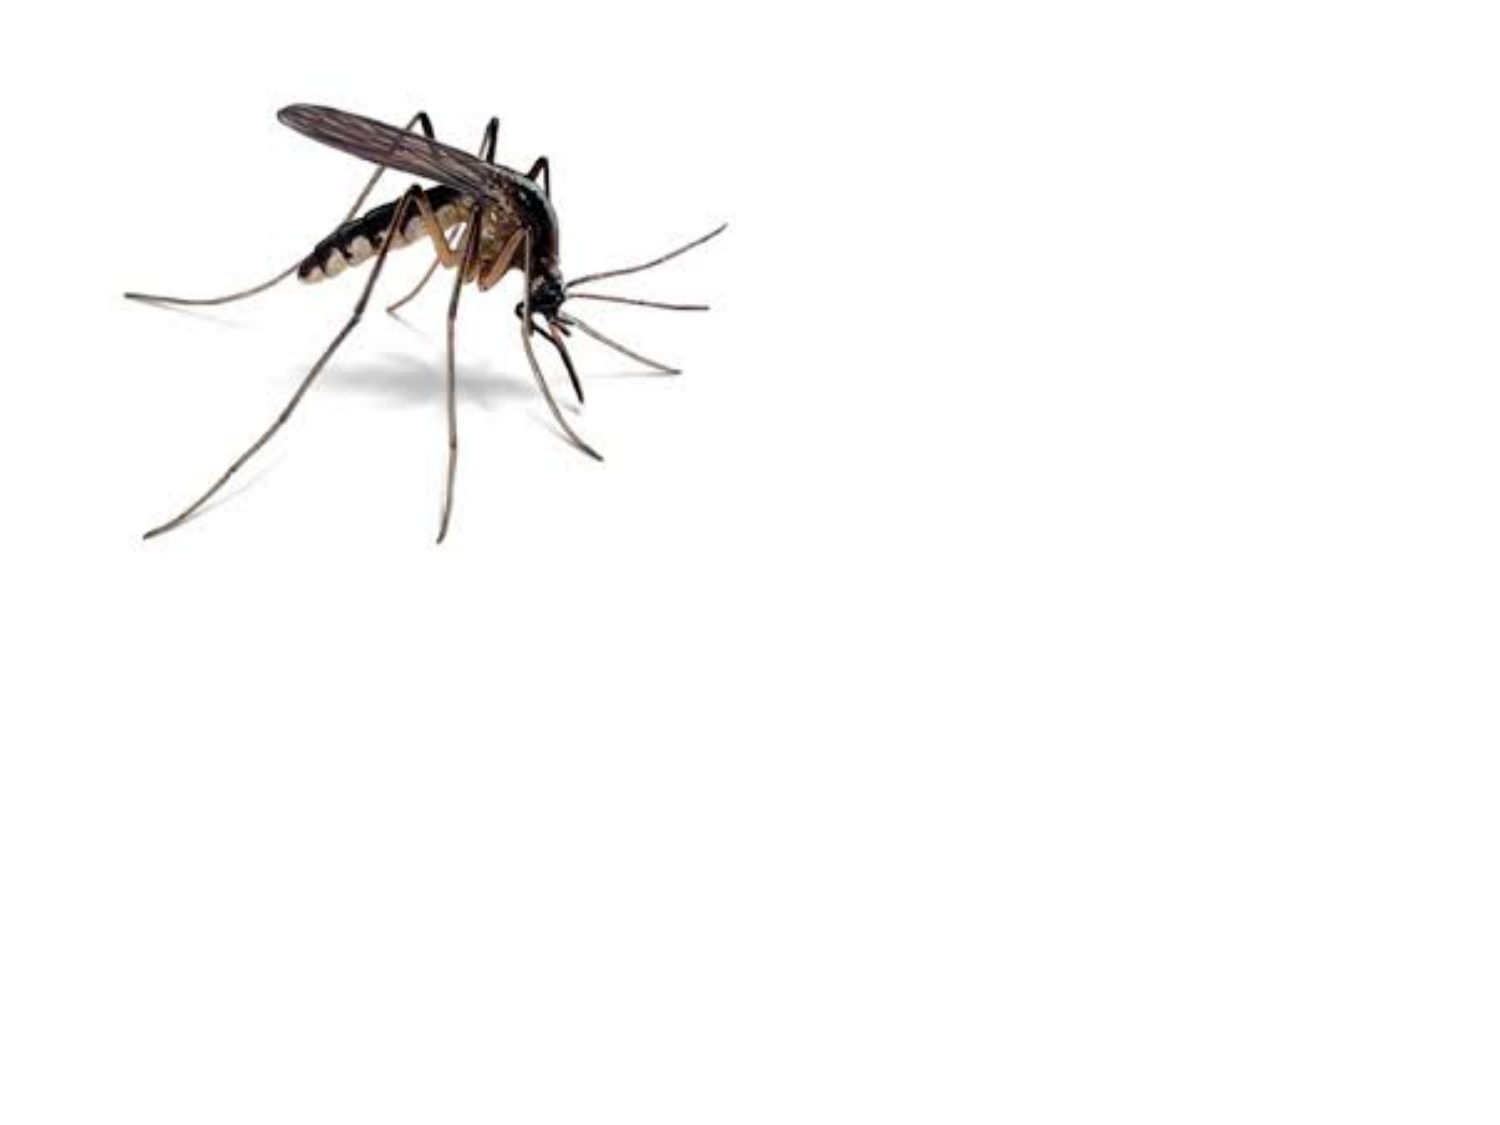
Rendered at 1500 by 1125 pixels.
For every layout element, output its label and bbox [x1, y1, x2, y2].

picture [109, 74, 736, 572]
